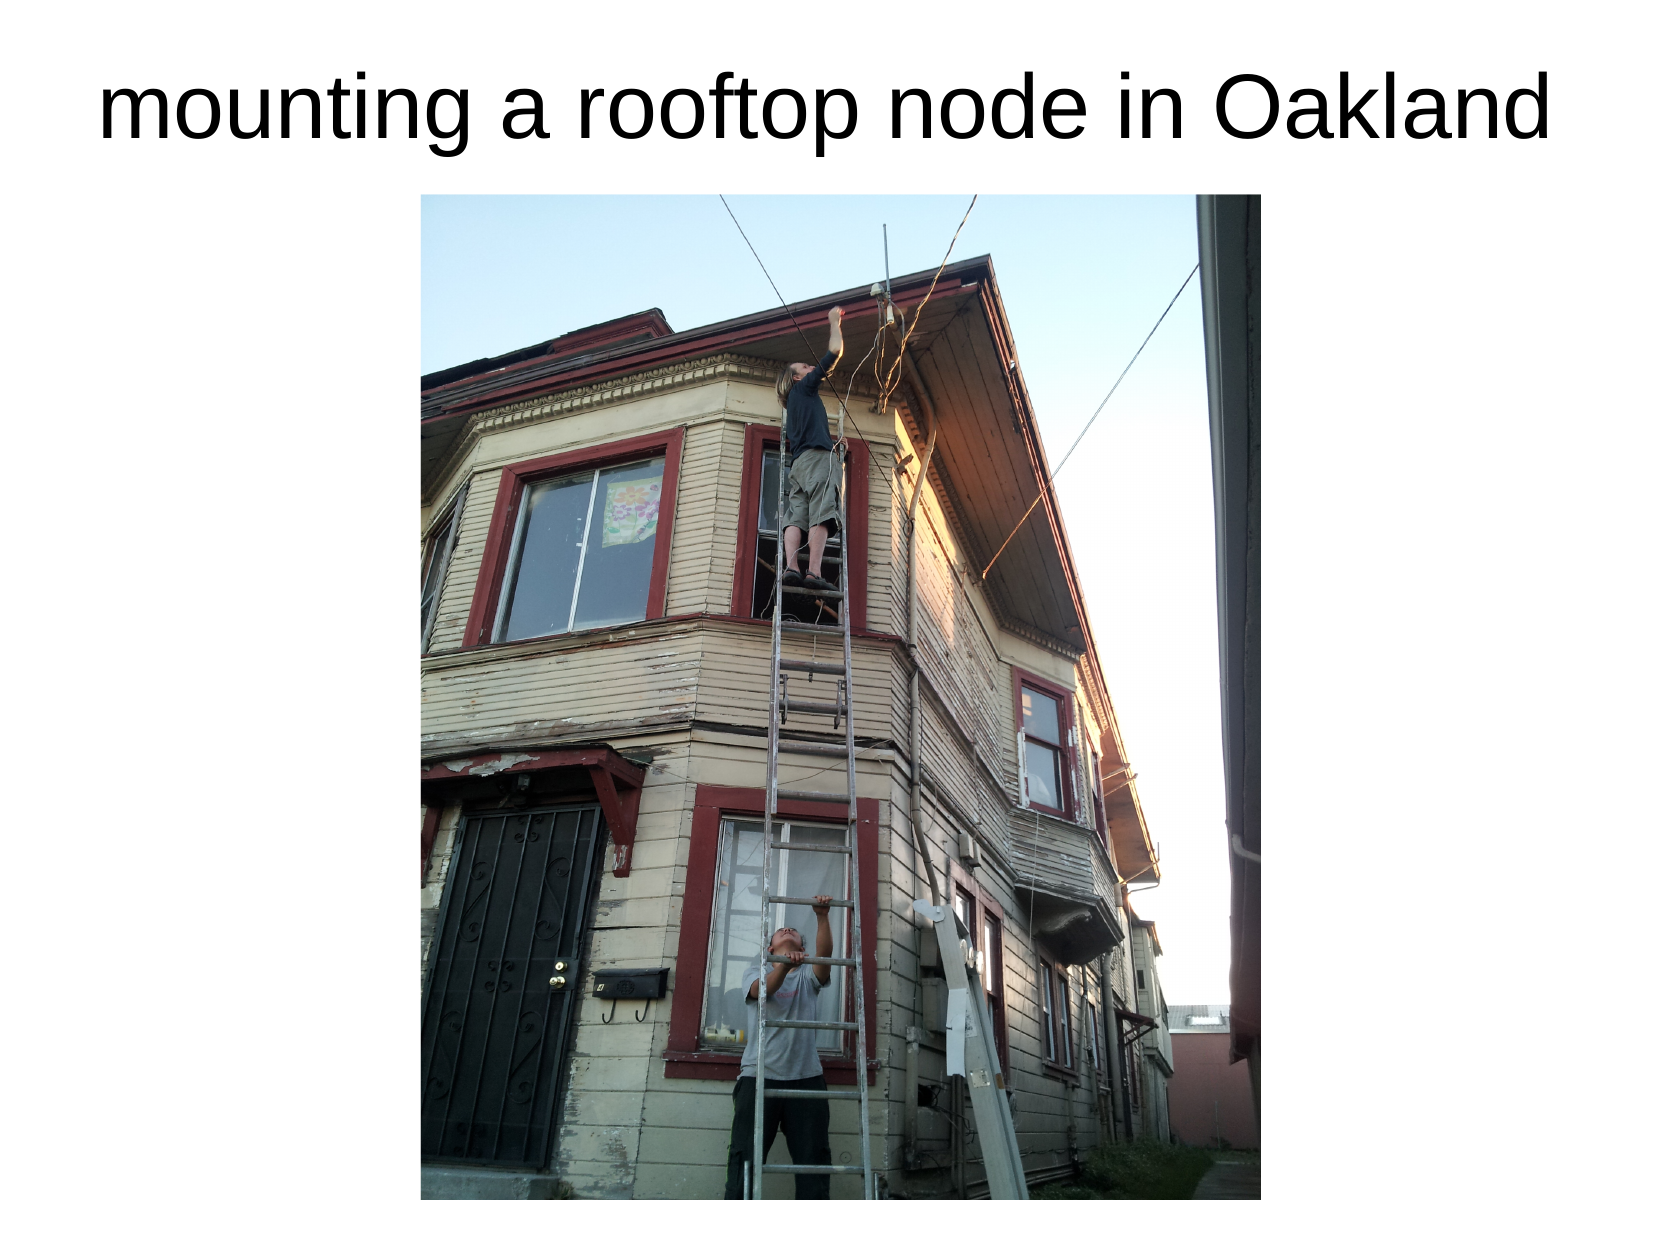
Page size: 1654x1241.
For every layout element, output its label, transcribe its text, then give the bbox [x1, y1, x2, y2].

picture [420, 195, 1261, 1201]
title mounting a rooftop node in Oakland [82, 2, 1571, 211]
